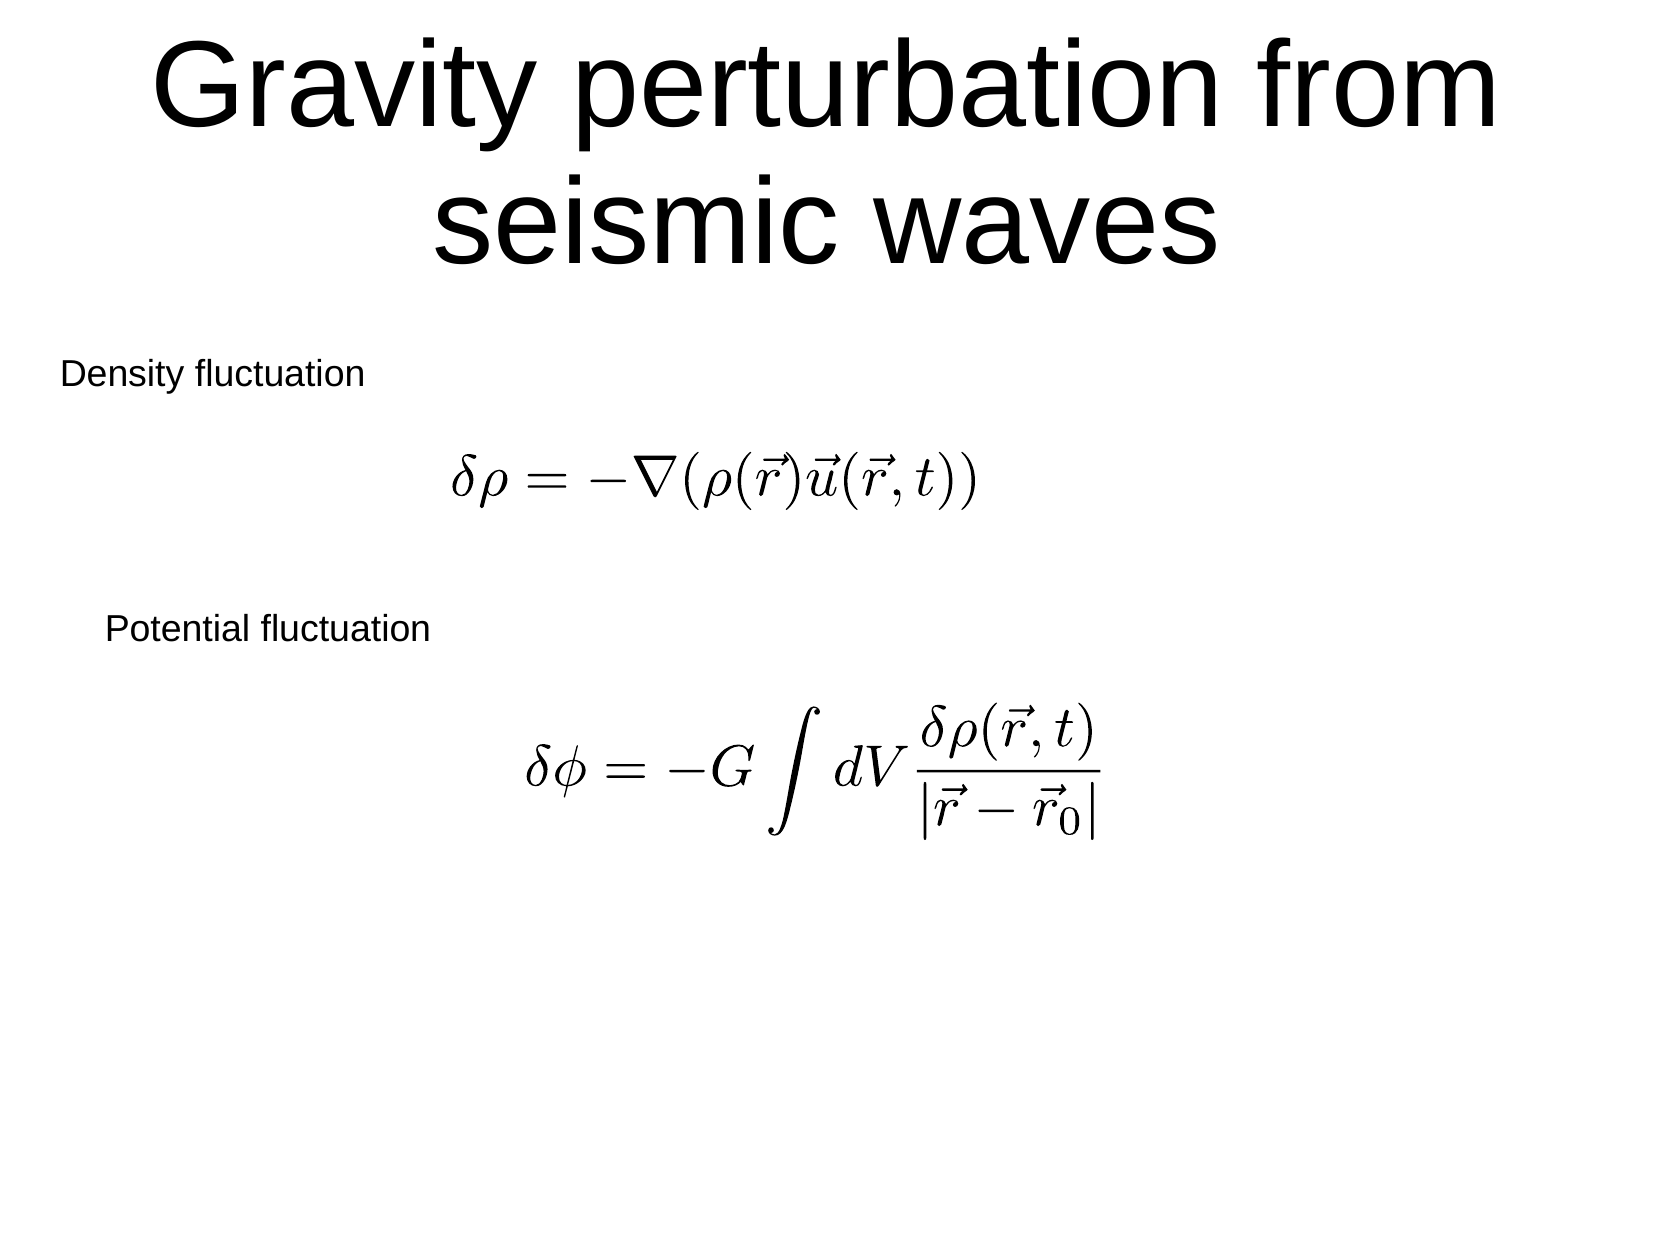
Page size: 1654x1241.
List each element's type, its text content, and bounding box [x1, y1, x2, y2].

text_box Density fluctuation [45, 345, 766, 402]
text_box [452, 451, 976, 511]
title Gravity perturbation from seismic waves [82, 16, 1571, 290]
text_box [526, 702, 1101, 841]
text_box Potential fluctuation [90, 600, 457, 657]
